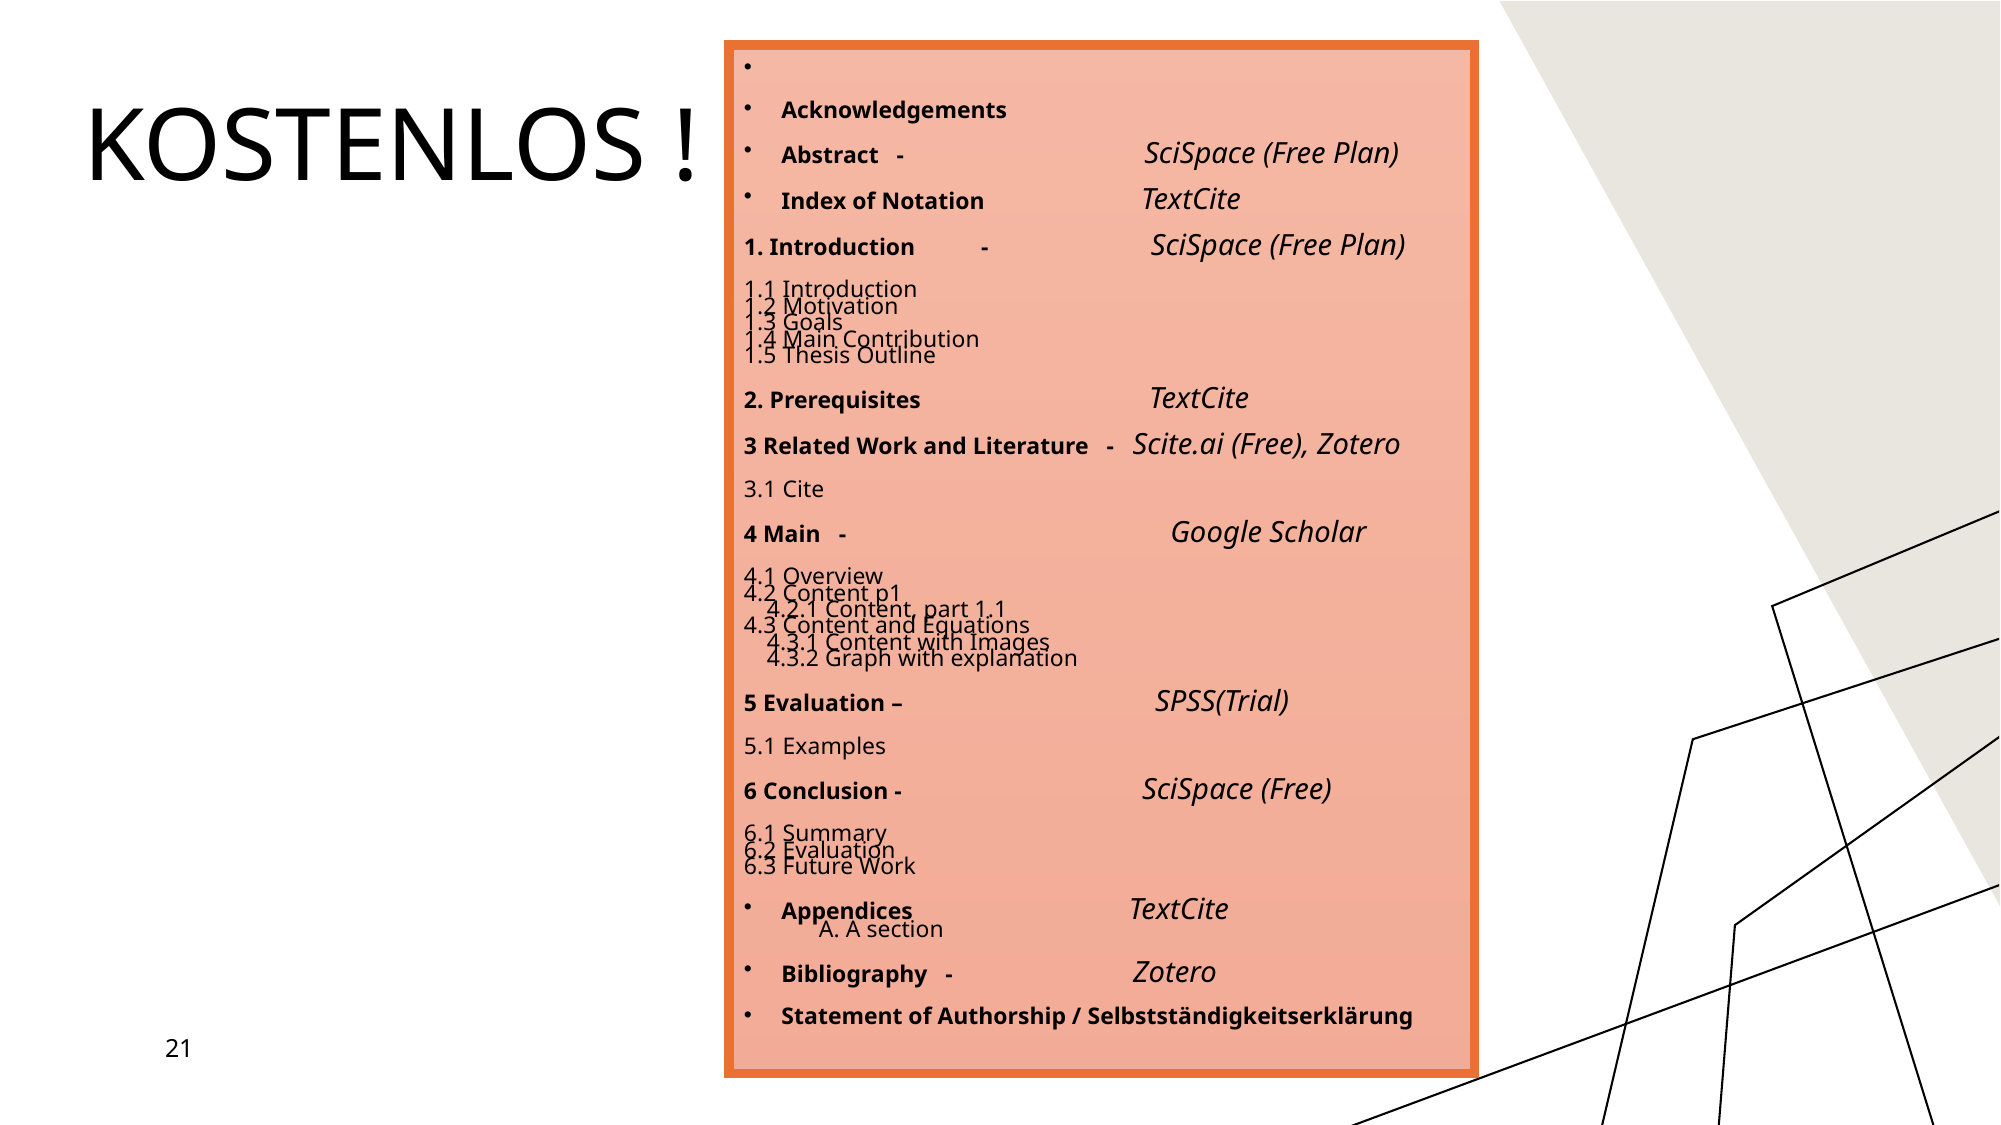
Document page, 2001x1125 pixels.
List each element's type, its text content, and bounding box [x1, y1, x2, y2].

text_box [150, 1024, 254, 1074]
list Acknowledgements Abstract - SciSpace (Free Plan) Index of Notation TextCite 1. Introduction - SciSpace (Free Plan) 1.1 Introduction 1.2 Motivation 1.3 Goals 1.4 Main Contribution 1.5 Thesis Outline 2. Prerequisites TextCite 3 Related Work and Literature - Scite.ai (Free), Zotero 3.1 Cite 4 Main - Google Scholar 4.1 Overview 4.2 Content p1 4.2.1 Content, part 1.1 4.3 Content and Equations 4.3.1 Content with Images 4.3.2 Graph with explanation 5 Evaluation – SPSS(Trial) 5.1 Examples 6 Conclusion - SciSpace (Free) 6.1 Summary 6.2 Evaluation 6.3 Future Work Appendices TextCite A. A section Bibliography - Zotero Statement of Authorship / Selbstständigkeitserklärung [728, 45, 1475, 1074]
text_box KOSTENLOS ! [68, 72, 679, 210]
